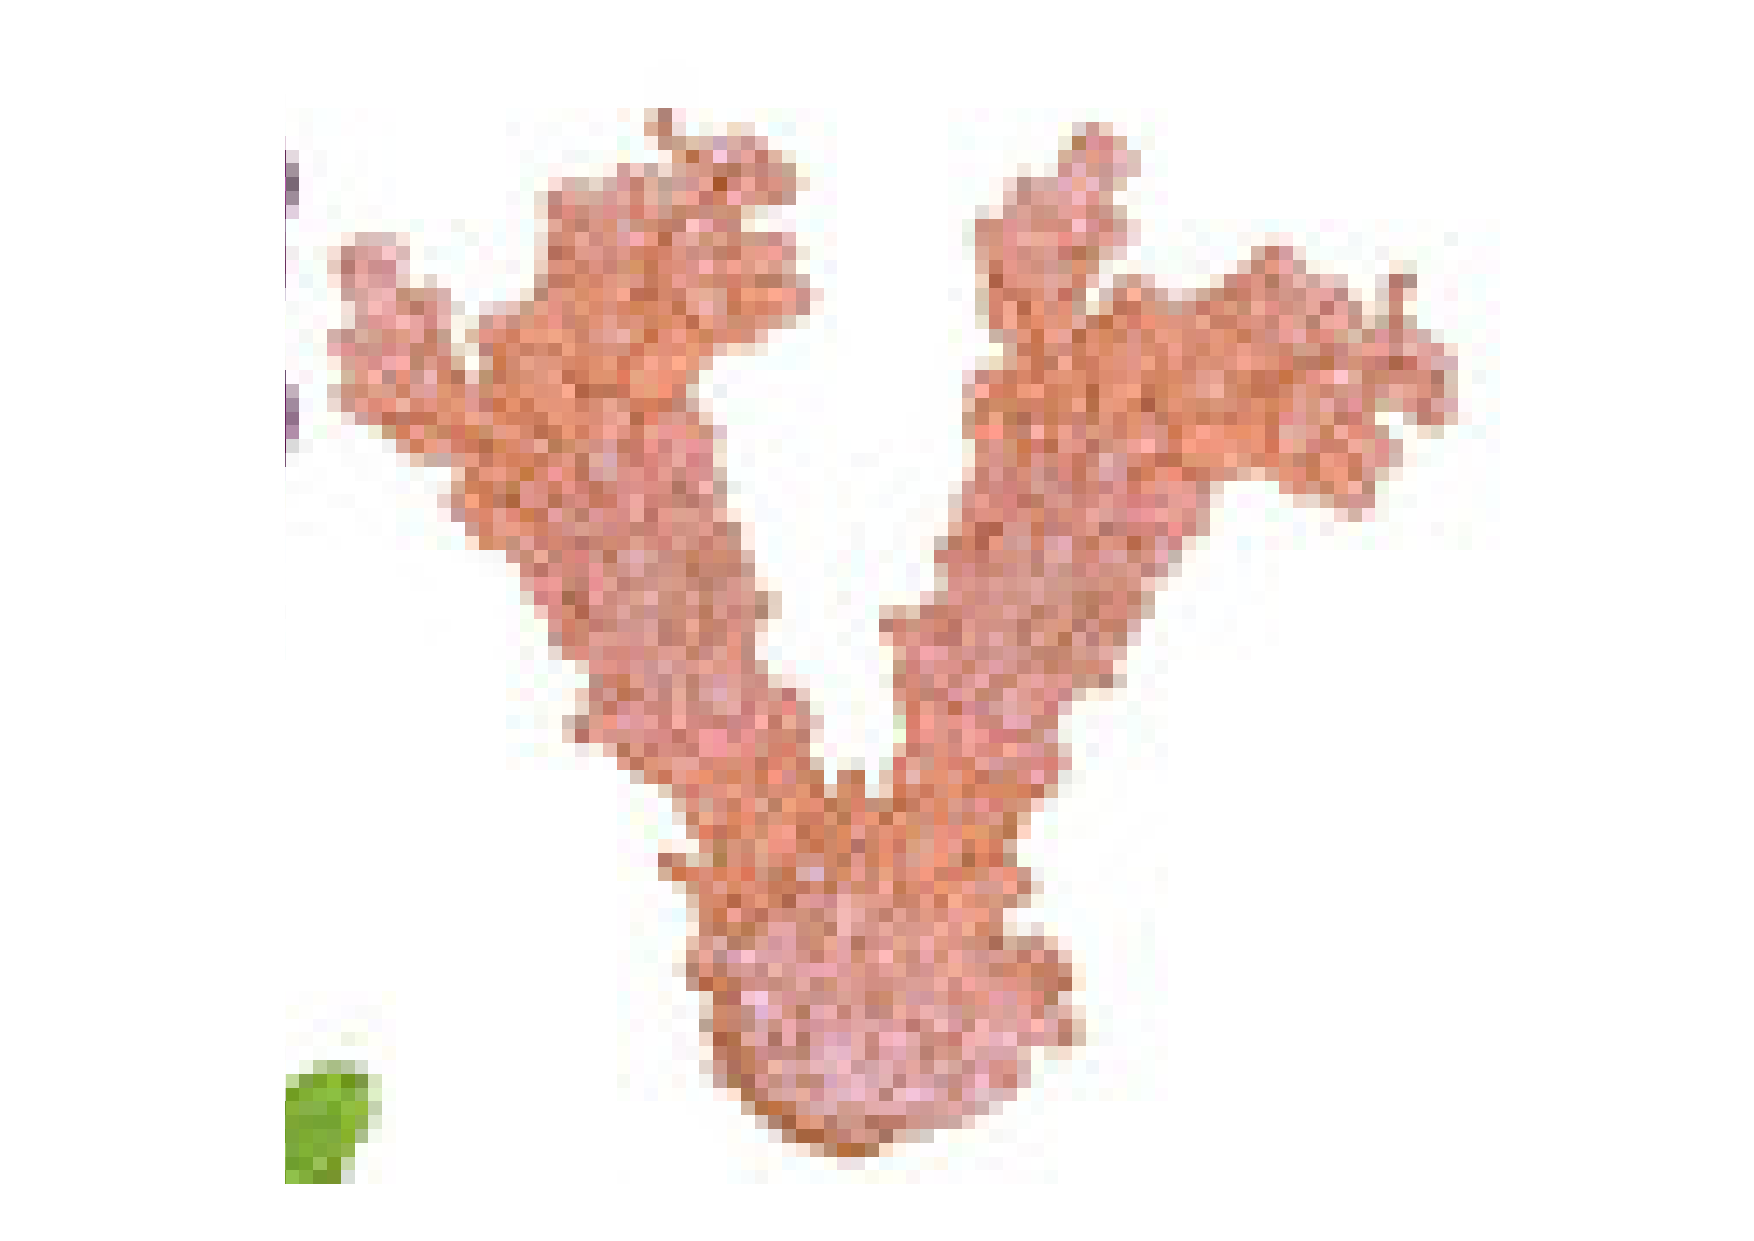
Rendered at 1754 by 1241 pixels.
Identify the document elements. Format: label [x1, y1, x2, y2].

picture [285, 59, 1501, 1184]
